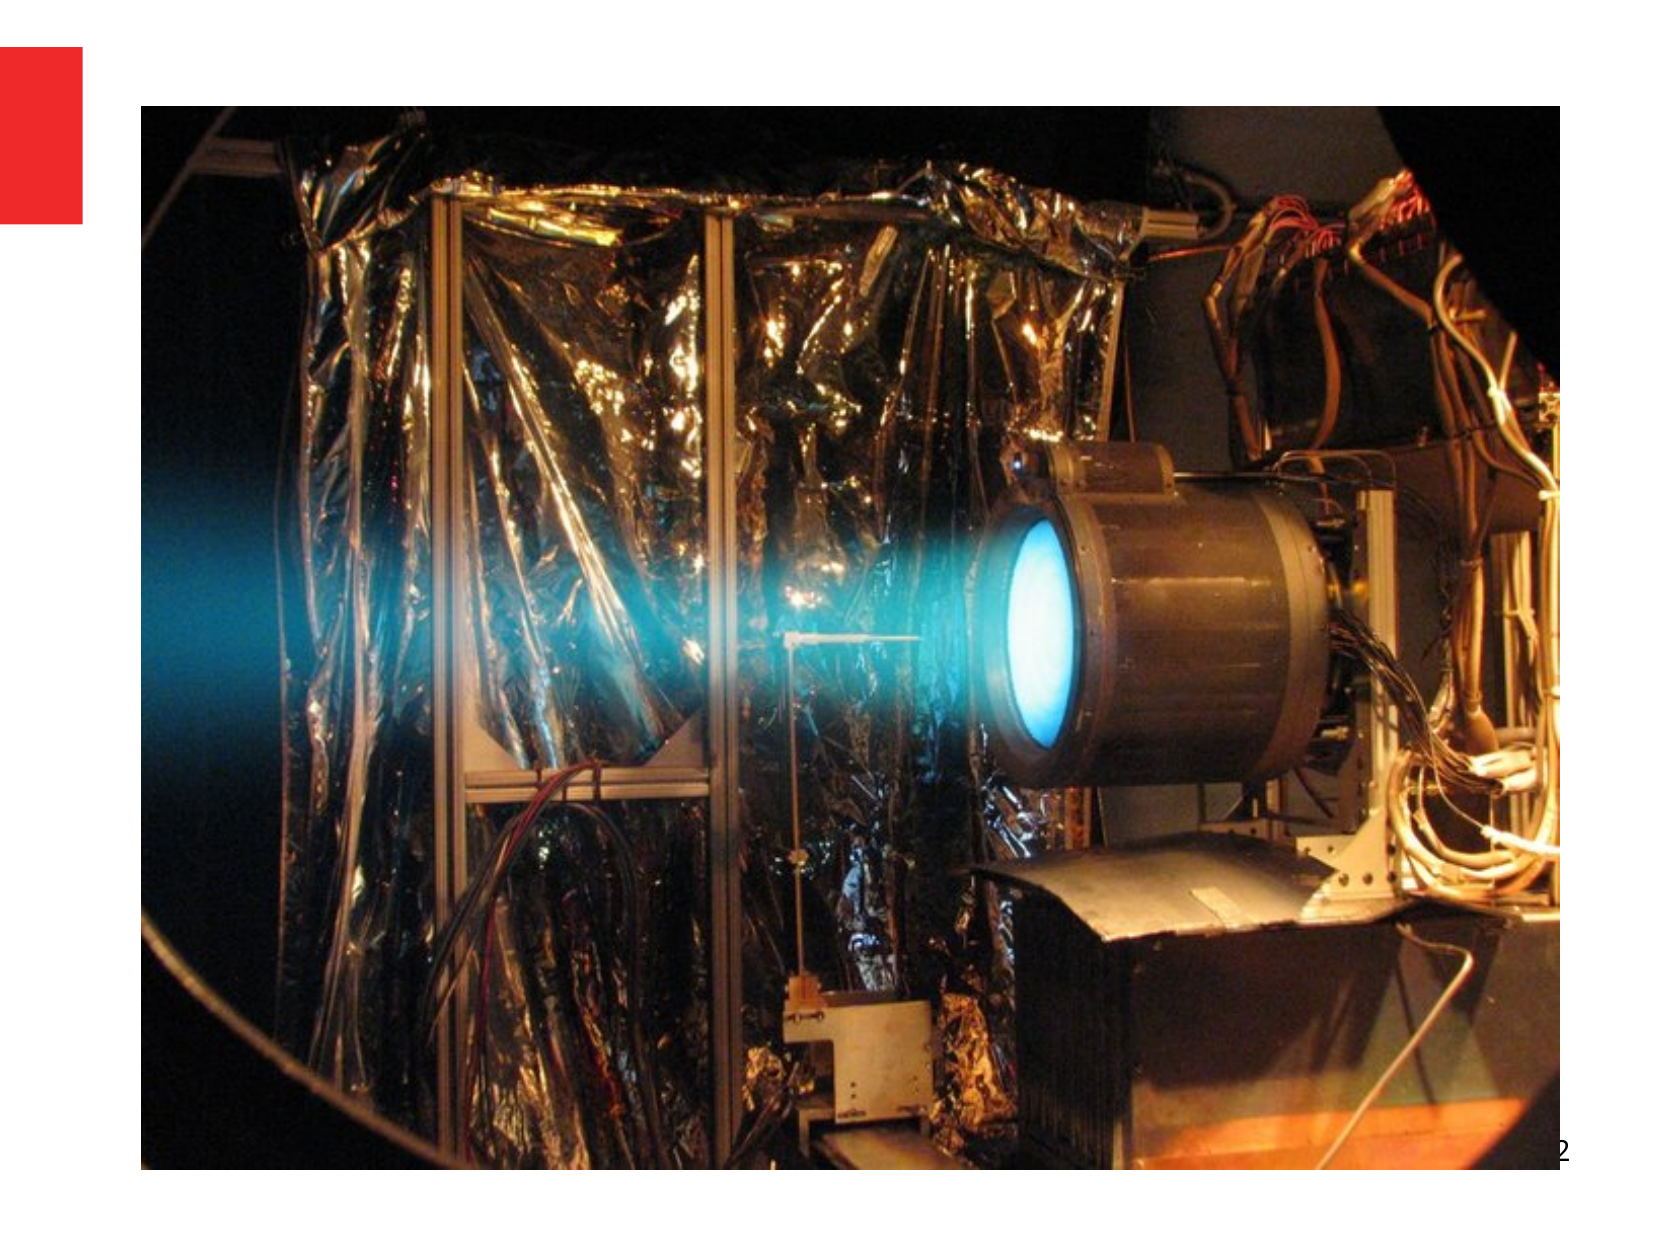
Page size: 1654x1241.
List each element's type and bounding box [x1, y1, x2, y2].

picture [141, 106, 1560, 1170]
